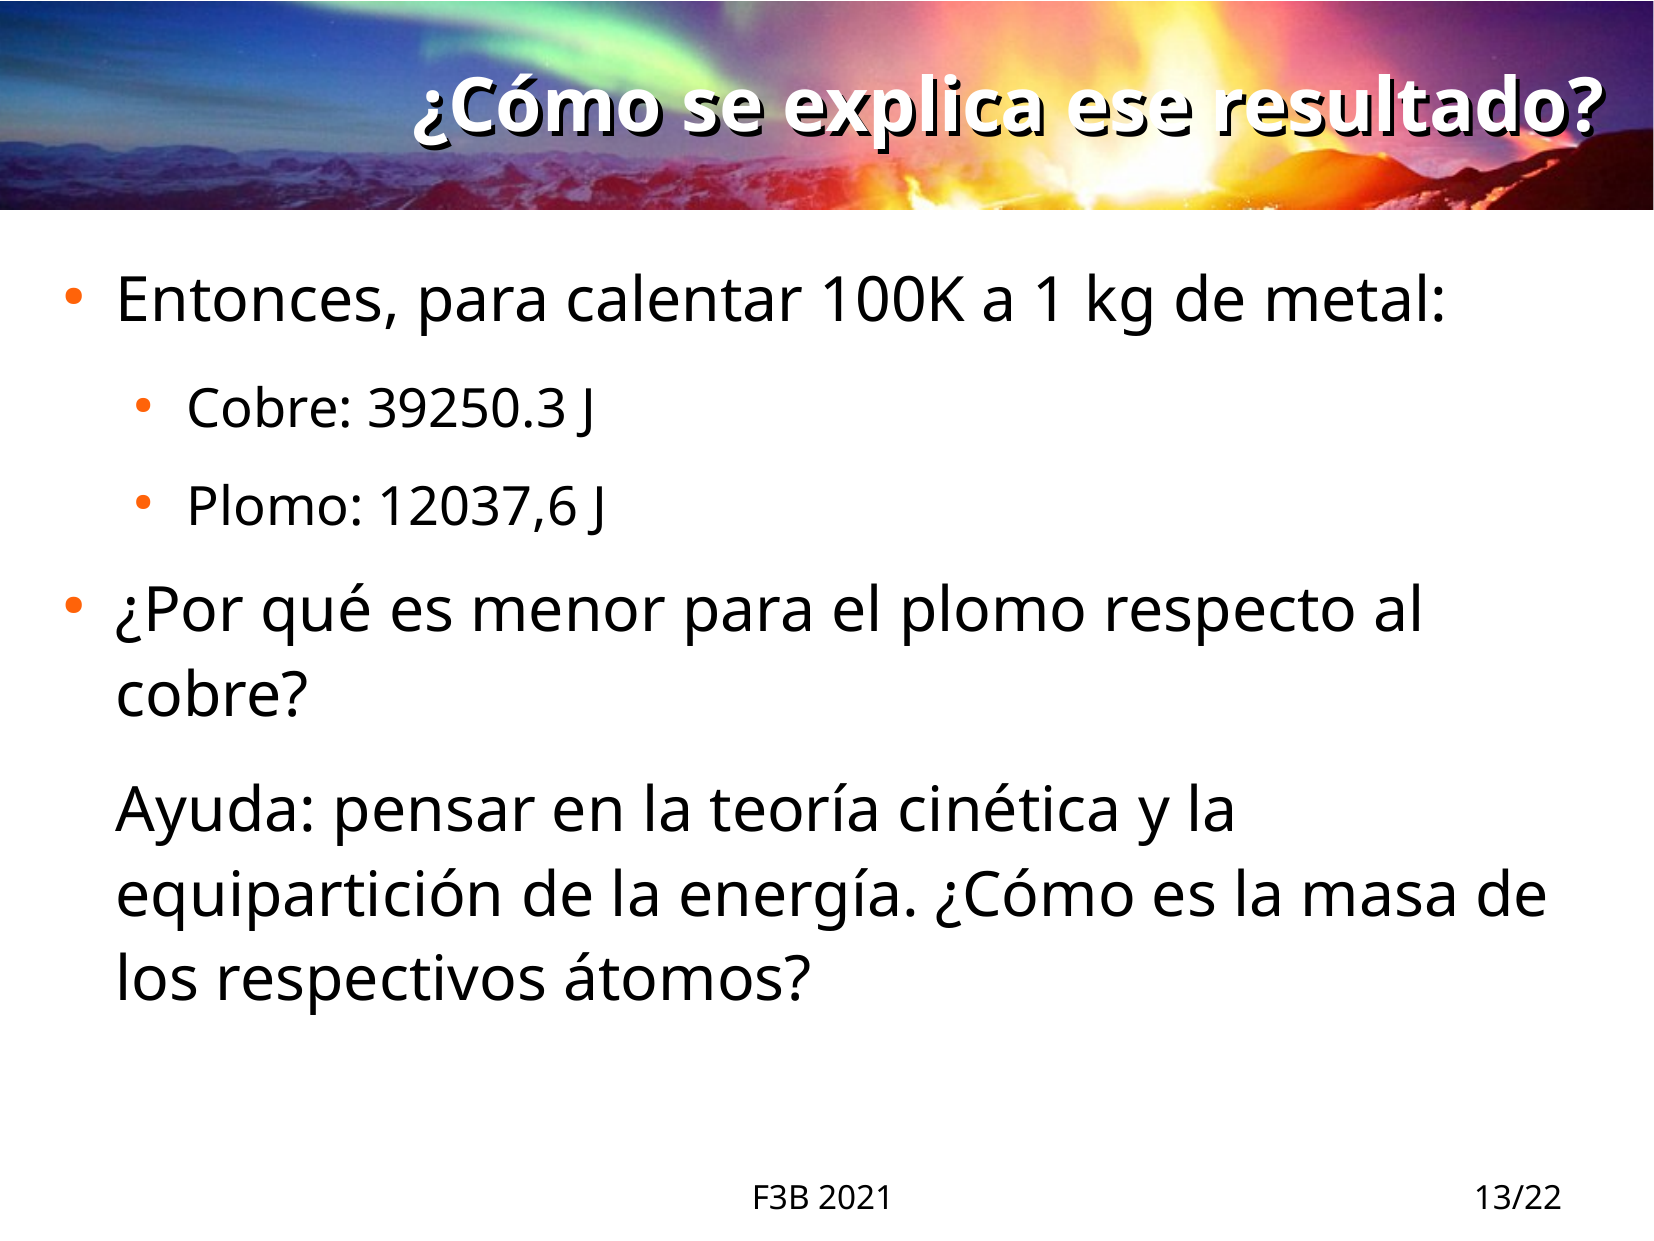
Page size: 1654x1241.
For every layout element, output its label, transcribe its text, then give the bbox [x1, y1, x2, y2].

title ¿Cómo se explica ese resultado? [45, 15, 1606, 191]
list Entonces, para calentar 100K a 1 kg de metal: Cobre: 39250.3 J Plomo: 12037,6 J ¿Por qué es menor para el plomo respecto al cobre? Ayuda: pensar en la teoría cinética y la equipartición de la energía. ¿Cómo es la masa de los respectivos átomos? [45, 255, 1606, 1156]
picture [0, 1, 1654, 210]
